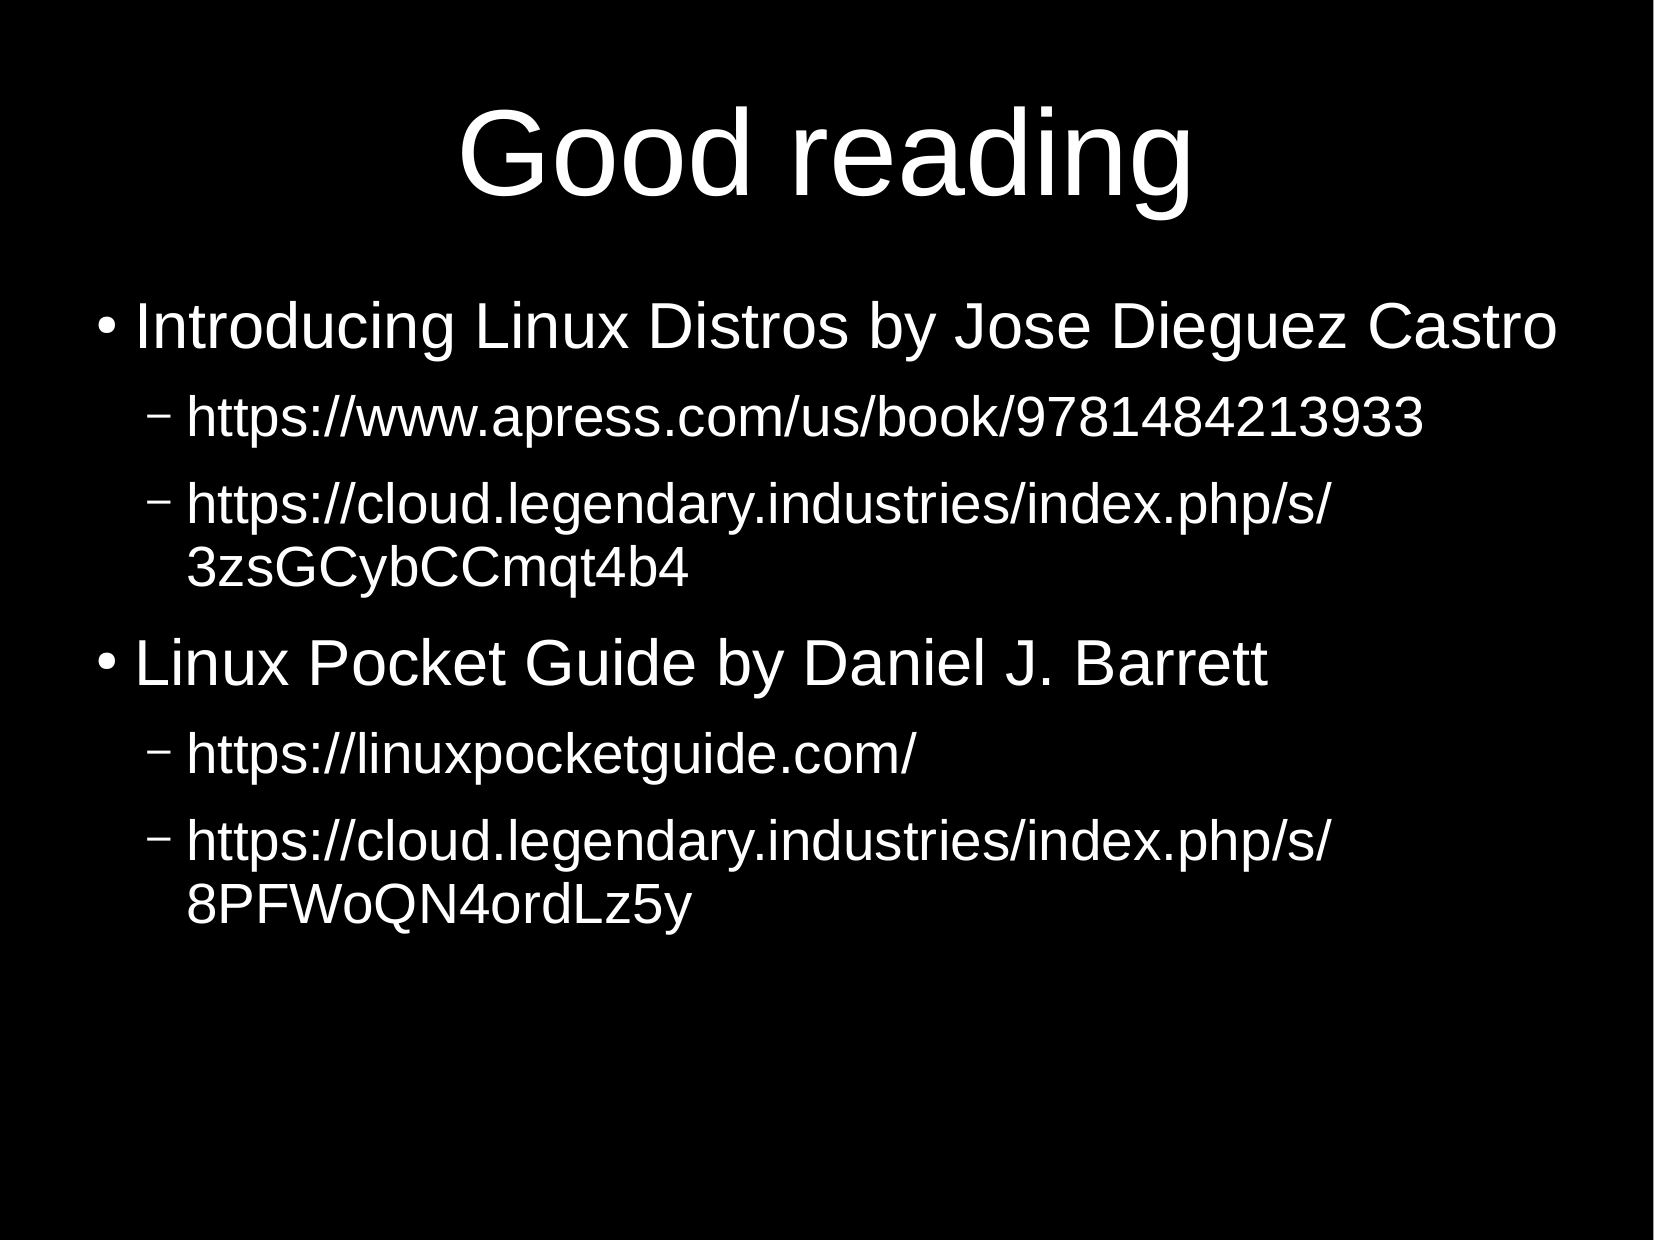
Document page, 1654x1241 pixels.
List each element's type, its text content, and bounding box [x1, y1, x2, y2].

list Introducing Linux Distros by Jose Dieguez Castro https://www.apress.com/us/book/9781484213933 https://cloud.legendary.industries/index.php/s/3zsGCybCCmqt4b4 Linux Pocket Guide by Daniel J. Barrett https://linuxpocketguide.com/ https://cloud.legendary.industries/index.php/s/8PFWoQN4ordLz5y [82, 290, 1571, 1010]
title Good reading [82, 49, 1571, 257]
